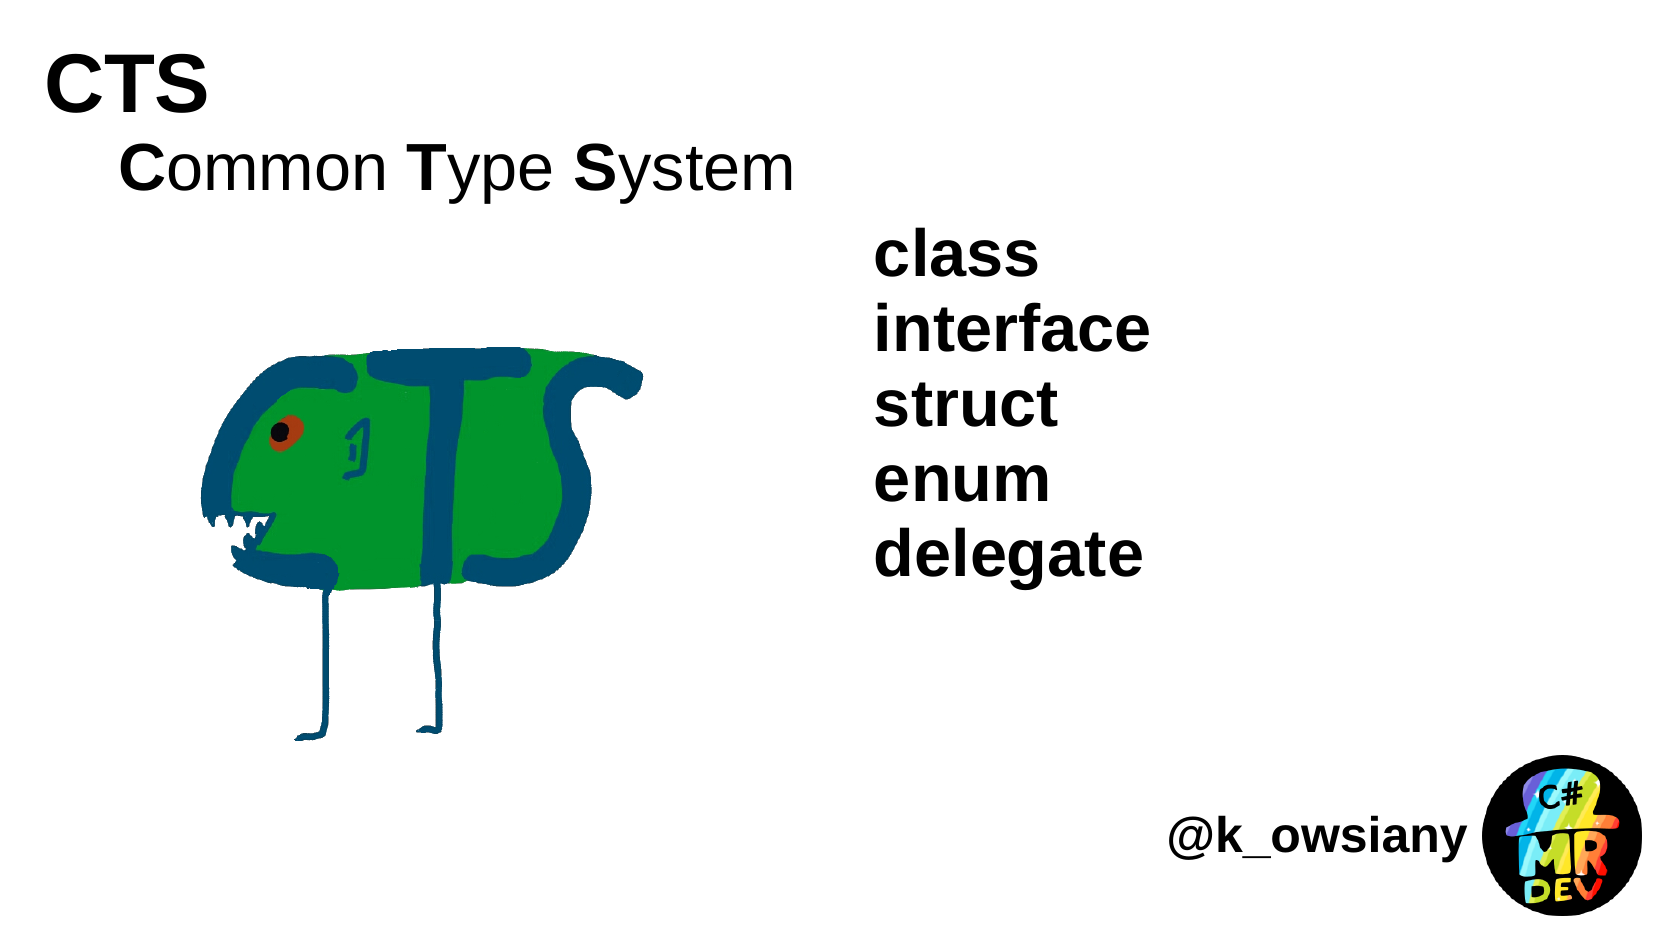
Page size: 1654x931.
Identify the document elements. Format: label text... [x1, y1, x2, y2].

text_box CTS Common Type System [0, 29, 812, 213]
picture [1482, 755, 1642, 916]
text_box class interface struct enum delegate [859, 209, 1264, 598]
picture [196, 342, 650, 745]
